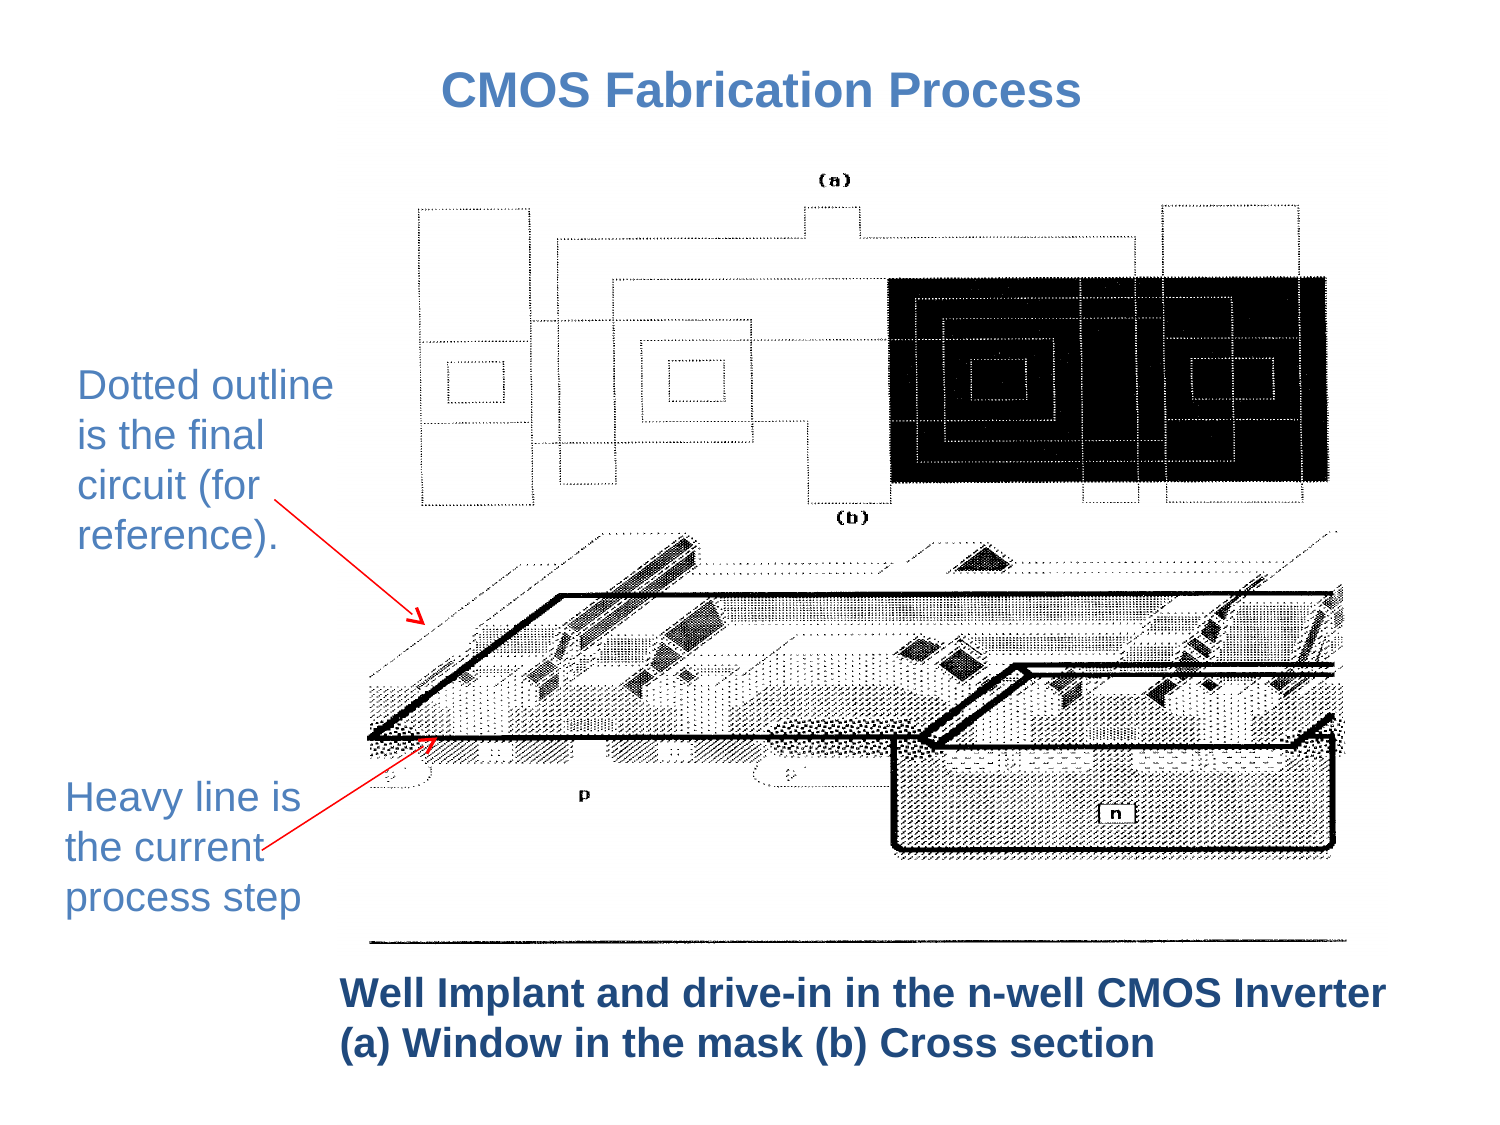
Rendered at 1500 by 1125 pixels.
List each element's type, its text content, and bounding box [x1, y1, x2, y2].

text_box Well Implant and drive-in in the n-well CMOS Inverter (a) Window in the mask (b) Cross section [324, 958, 1500, 1124]
picture [337, 87, 1388, 958]
text_box Heavy line is the current process step [50, 762, 351, 928]
text_box CMOS Fabrication Process [426, 49, 1098, 126]
text_box Dotted outline is the final circuit (for reference). [62, 349, 350, 566]
